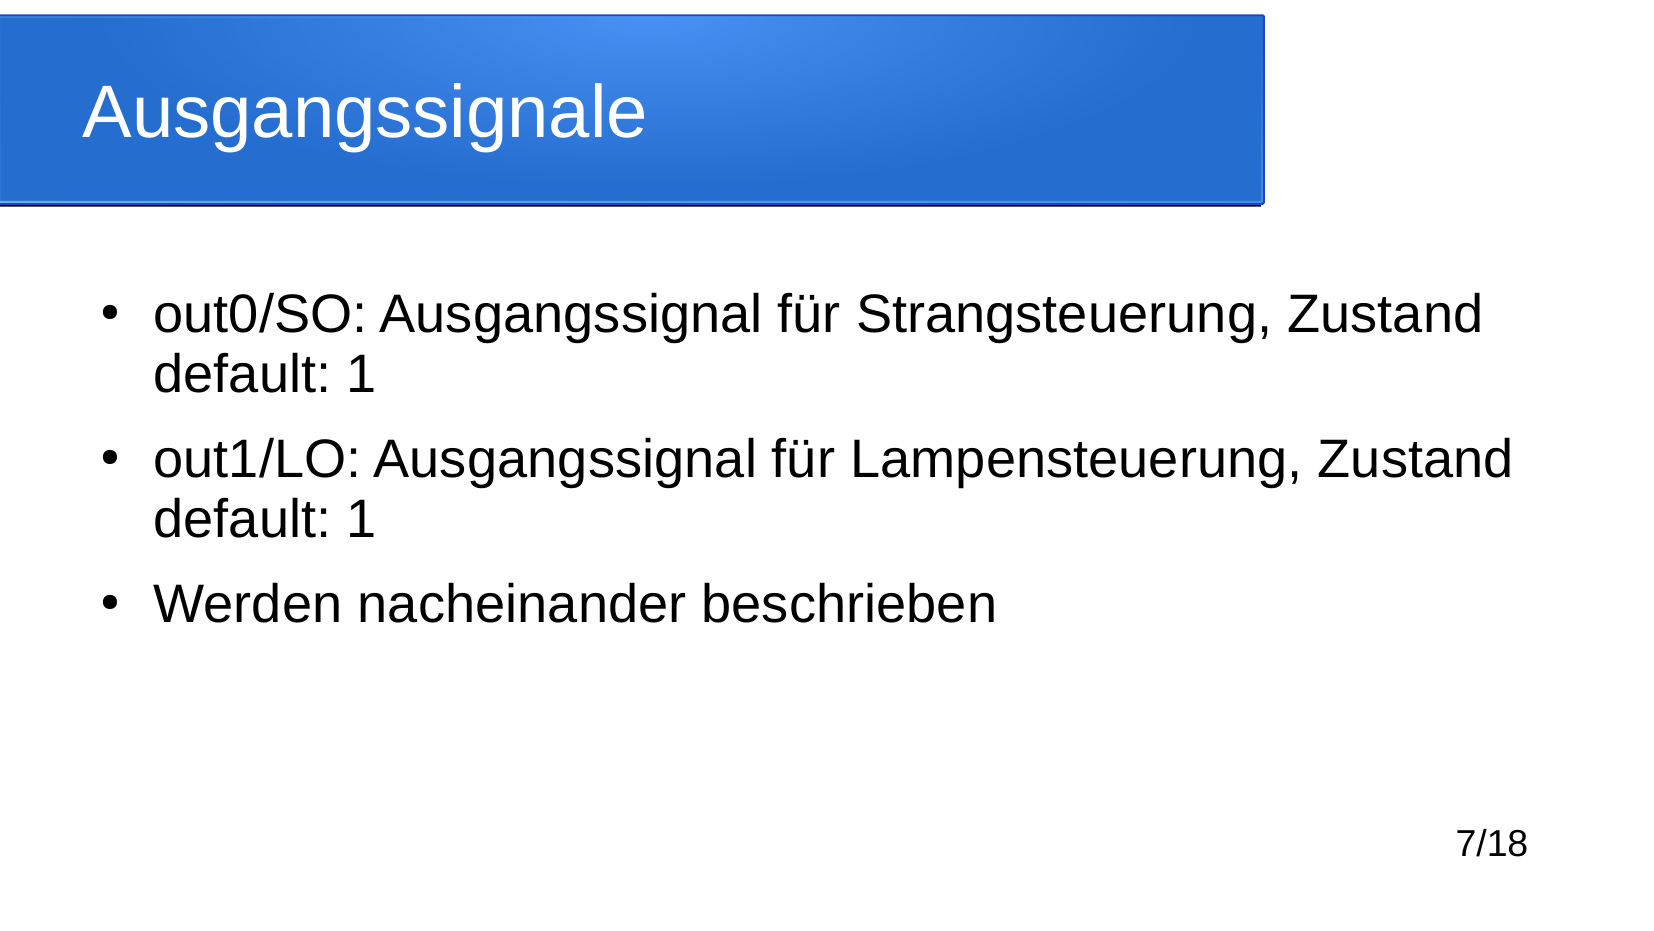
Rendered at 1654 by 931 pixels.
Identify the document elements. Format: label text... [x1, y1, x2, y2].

text_box 7/18 [1440, 814, 1630, 874]
list out0/SO: Ausgangssignal für Strangsteuerung, Zustand default: 1 out1/LO: Ausgangssignal für Lampensteuerung, Zustand default: 1 Werden nacheinander beschrieben [82, 283, 1571, 764]
title Ausgangssignale [82, 35, 1235, 189]
